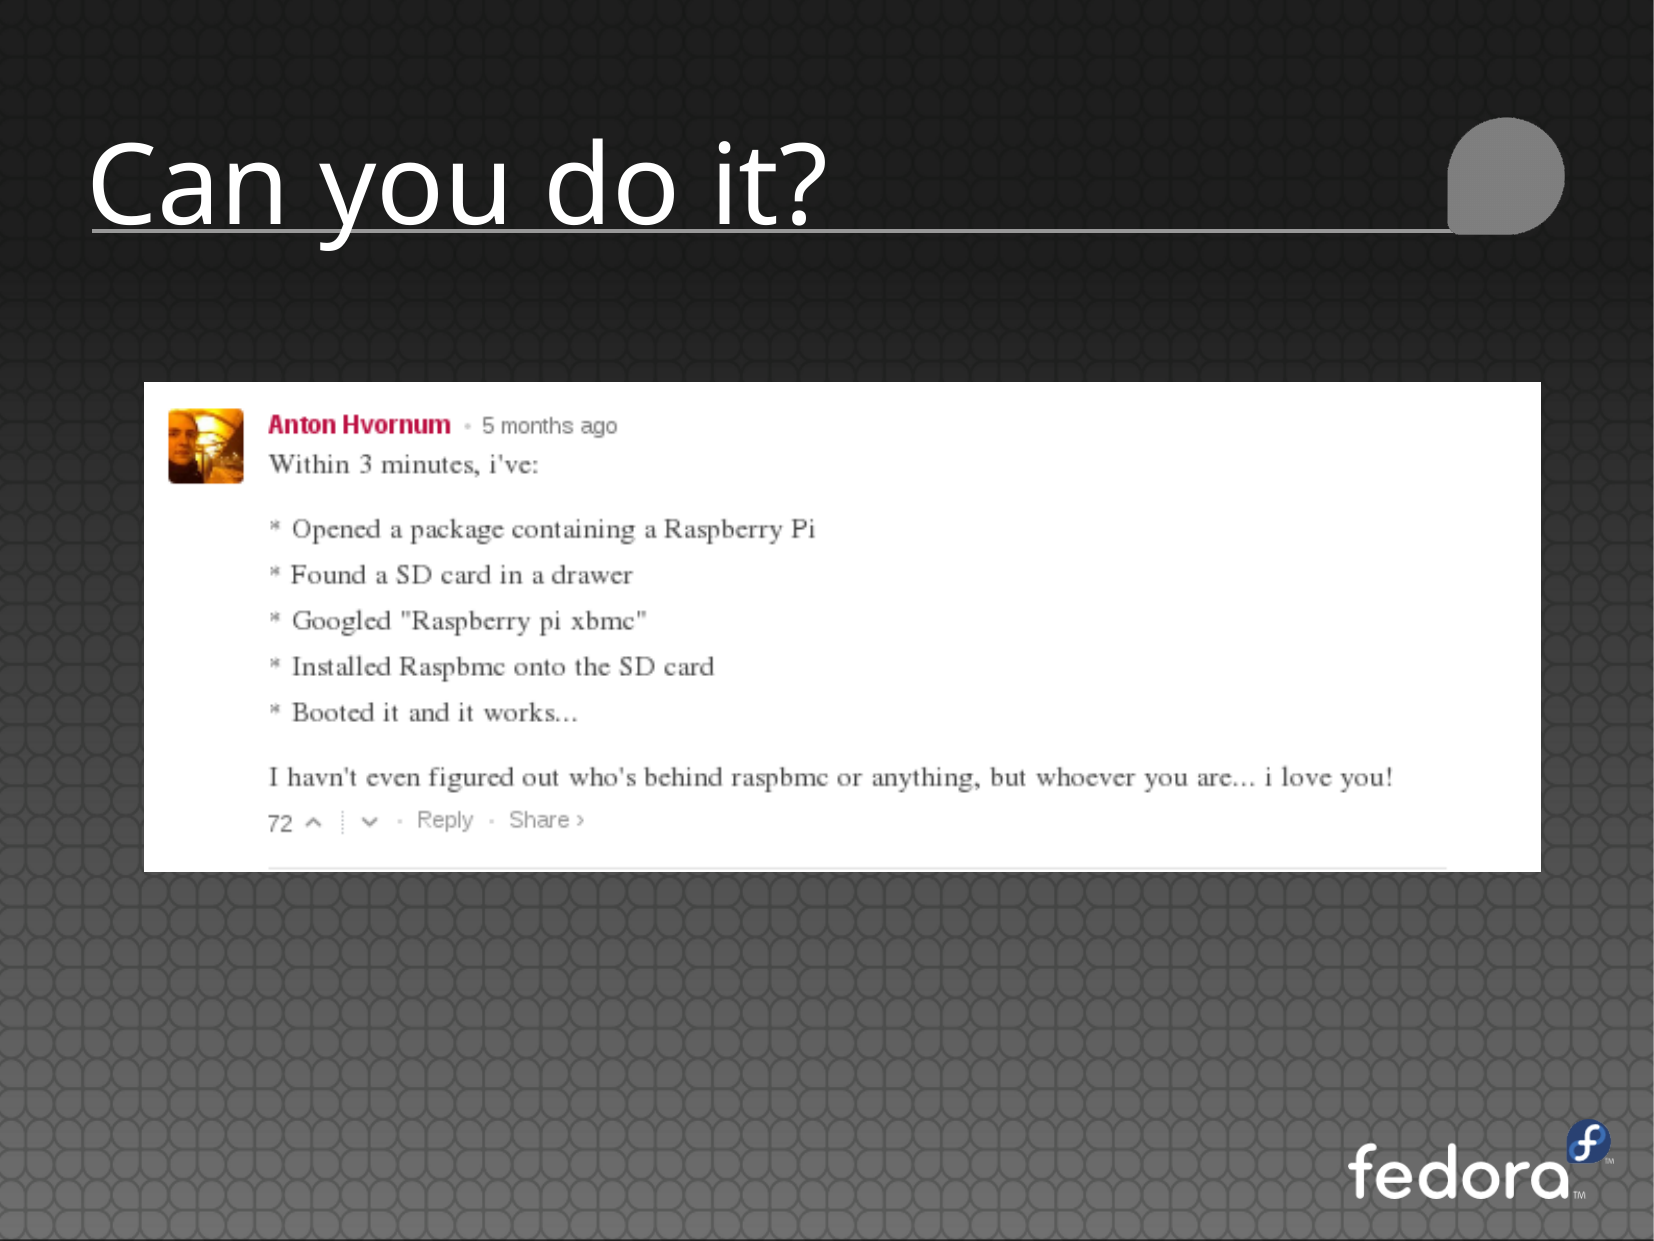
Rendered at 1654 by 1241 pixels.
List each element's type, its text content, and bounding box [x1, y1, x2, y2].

picture [0, 0, 1654, 1241]
title Can you do it? [86, 112, 1576, 249]
